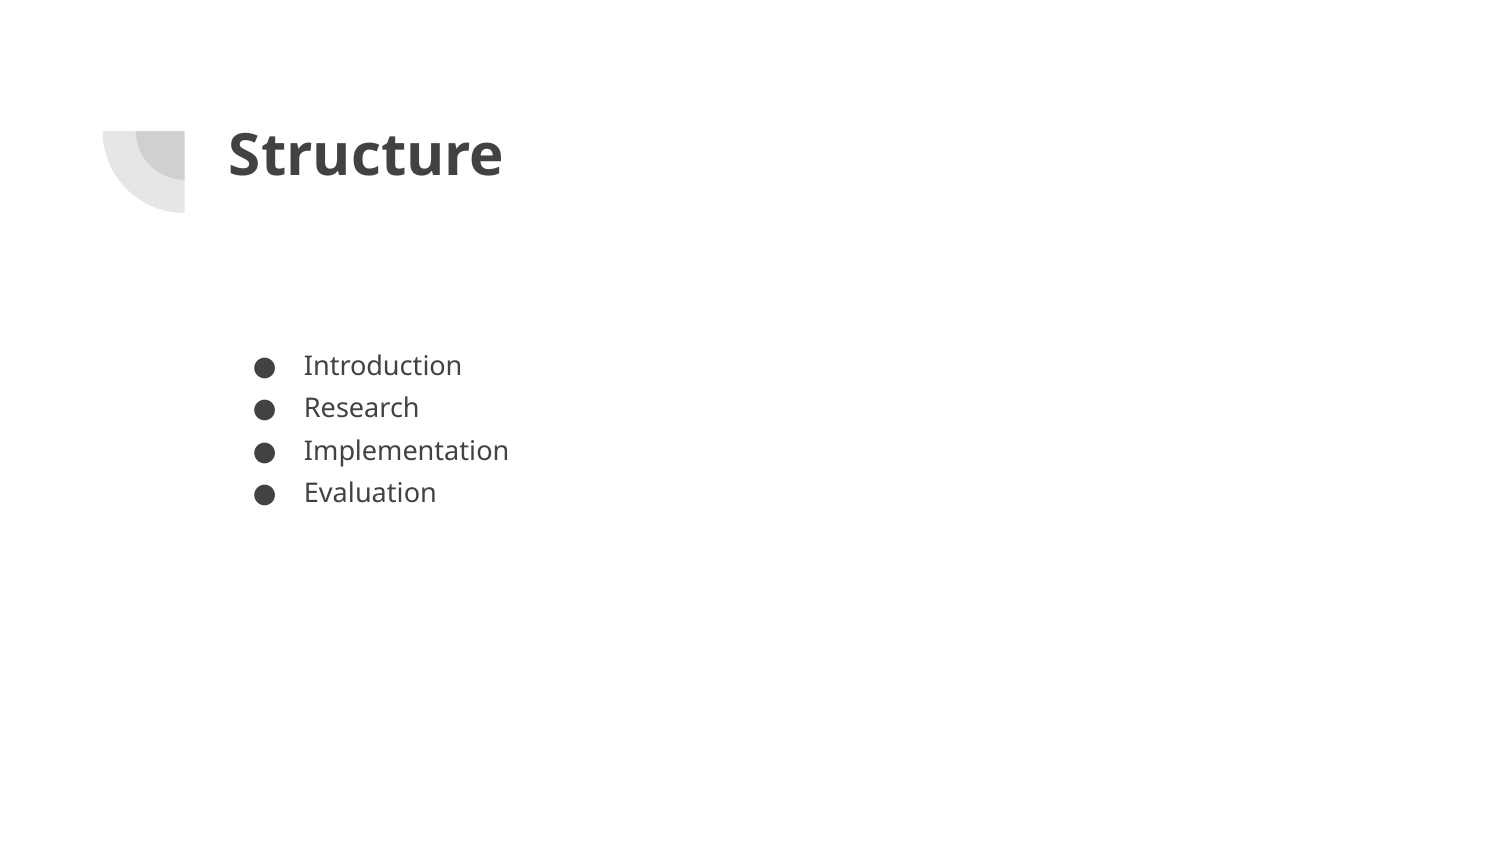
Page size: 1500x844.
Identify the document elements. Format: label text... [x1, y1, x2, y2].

list Introduction Research Implementation Evaluation [213, 326, 1368, 744]
title Structure [213, 98, 1368, 263]
